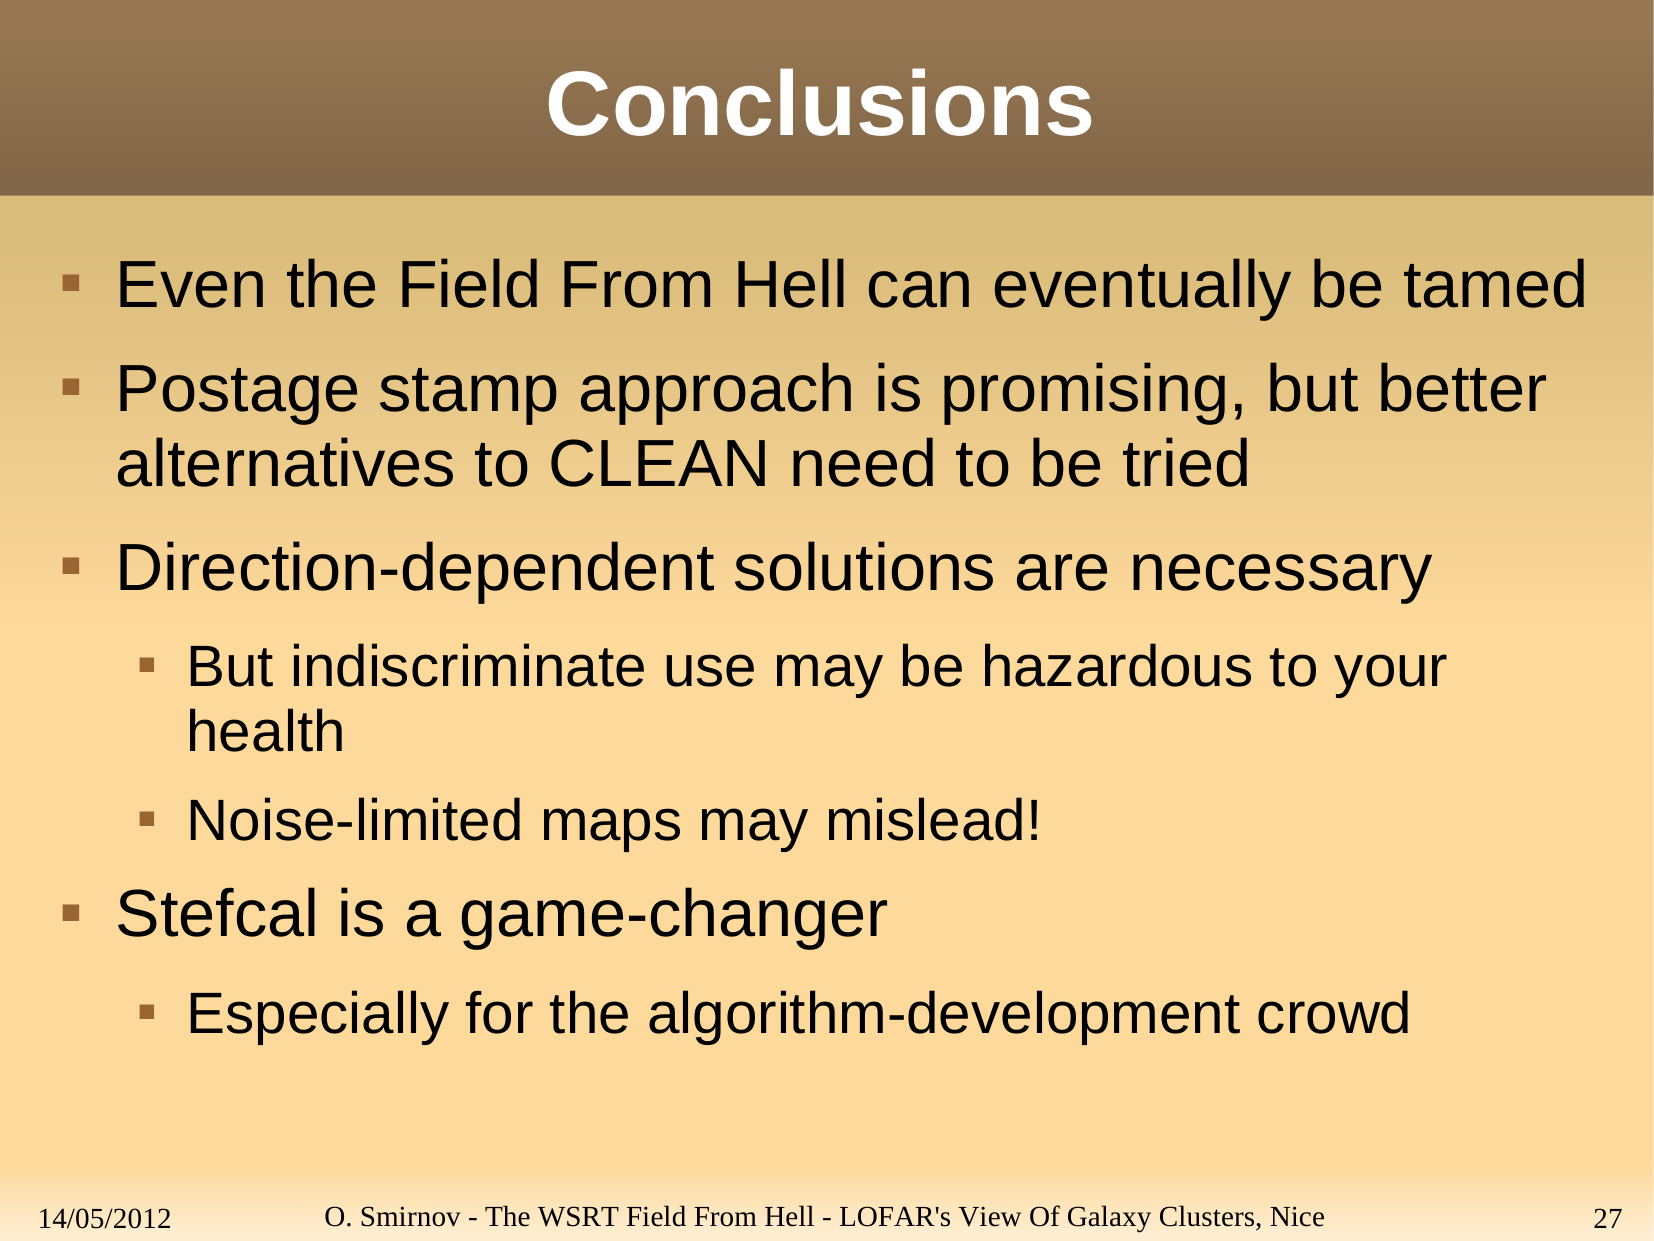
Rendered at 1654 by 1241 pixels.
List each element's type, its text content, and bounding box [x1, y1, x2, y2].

list Even the Field From Hell can eventually be tamed Postage stamp approach is promising, but better alternatives to CLEAN need to be tried Direction-dependent solutions are necessary But indiscriminate use may be hazardous to your health Noise-limited maps may mislead! Stefcal is a game-changer Especially for the algorithm-development crowd [45, 246, 1621, 1156]
picture [0, 0, 1654, 1241]
title Conclusions [76, 0, 1565, 208]
